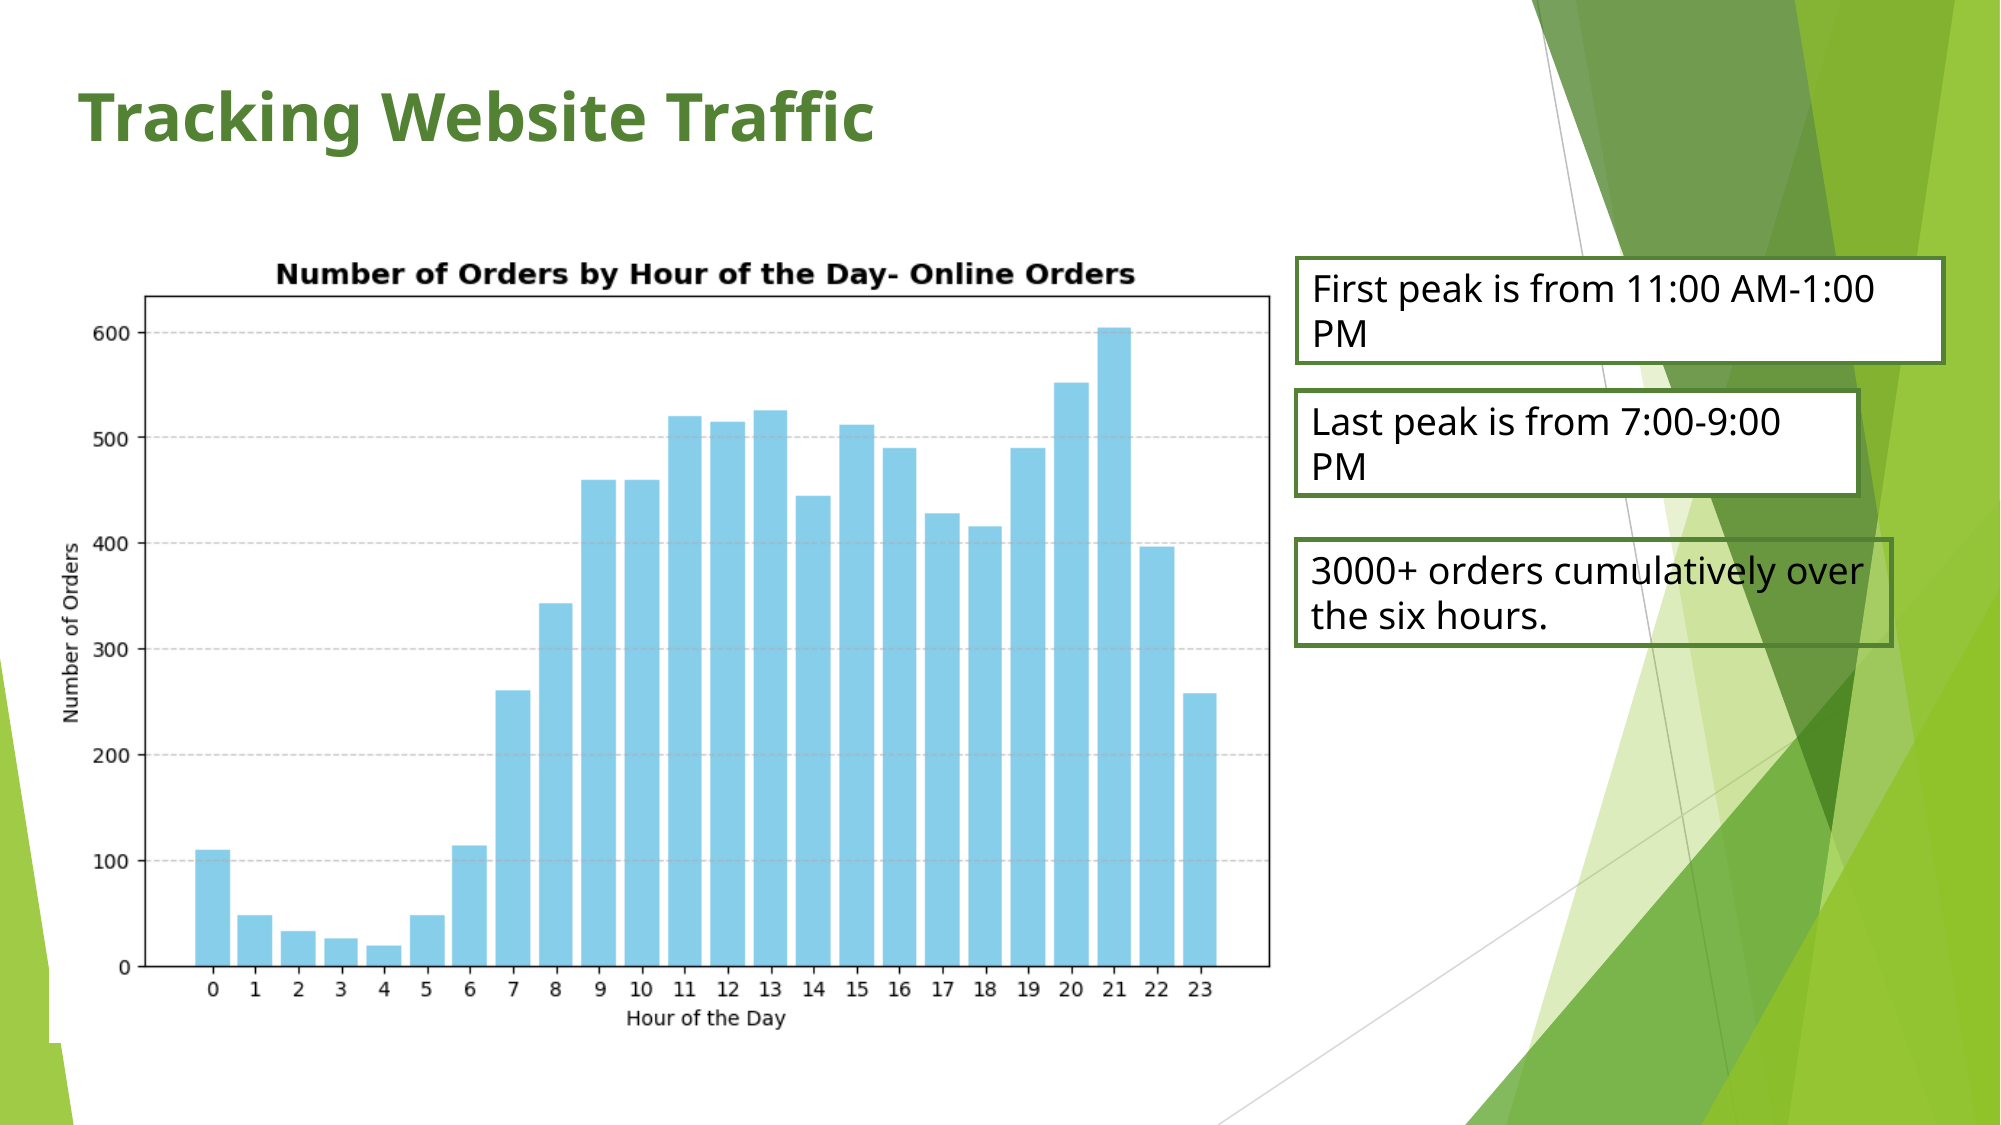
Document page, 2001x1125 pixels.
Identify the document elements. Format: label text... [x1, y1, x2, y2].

text_box Last peak is from 7:00-9:00 PM [1295, 390, 1859, 451]
text_box 3000+ orders cumulatively over the six hours. [1295, 539, 1892, 646]
text_box First peak is from 11:00 AM-1:00 PM [1296, 257, 1944, 319]
picture [49, 248, 1282, 1043]
text_box Tracking Website Traffic [63, 67, 1001, 163]
